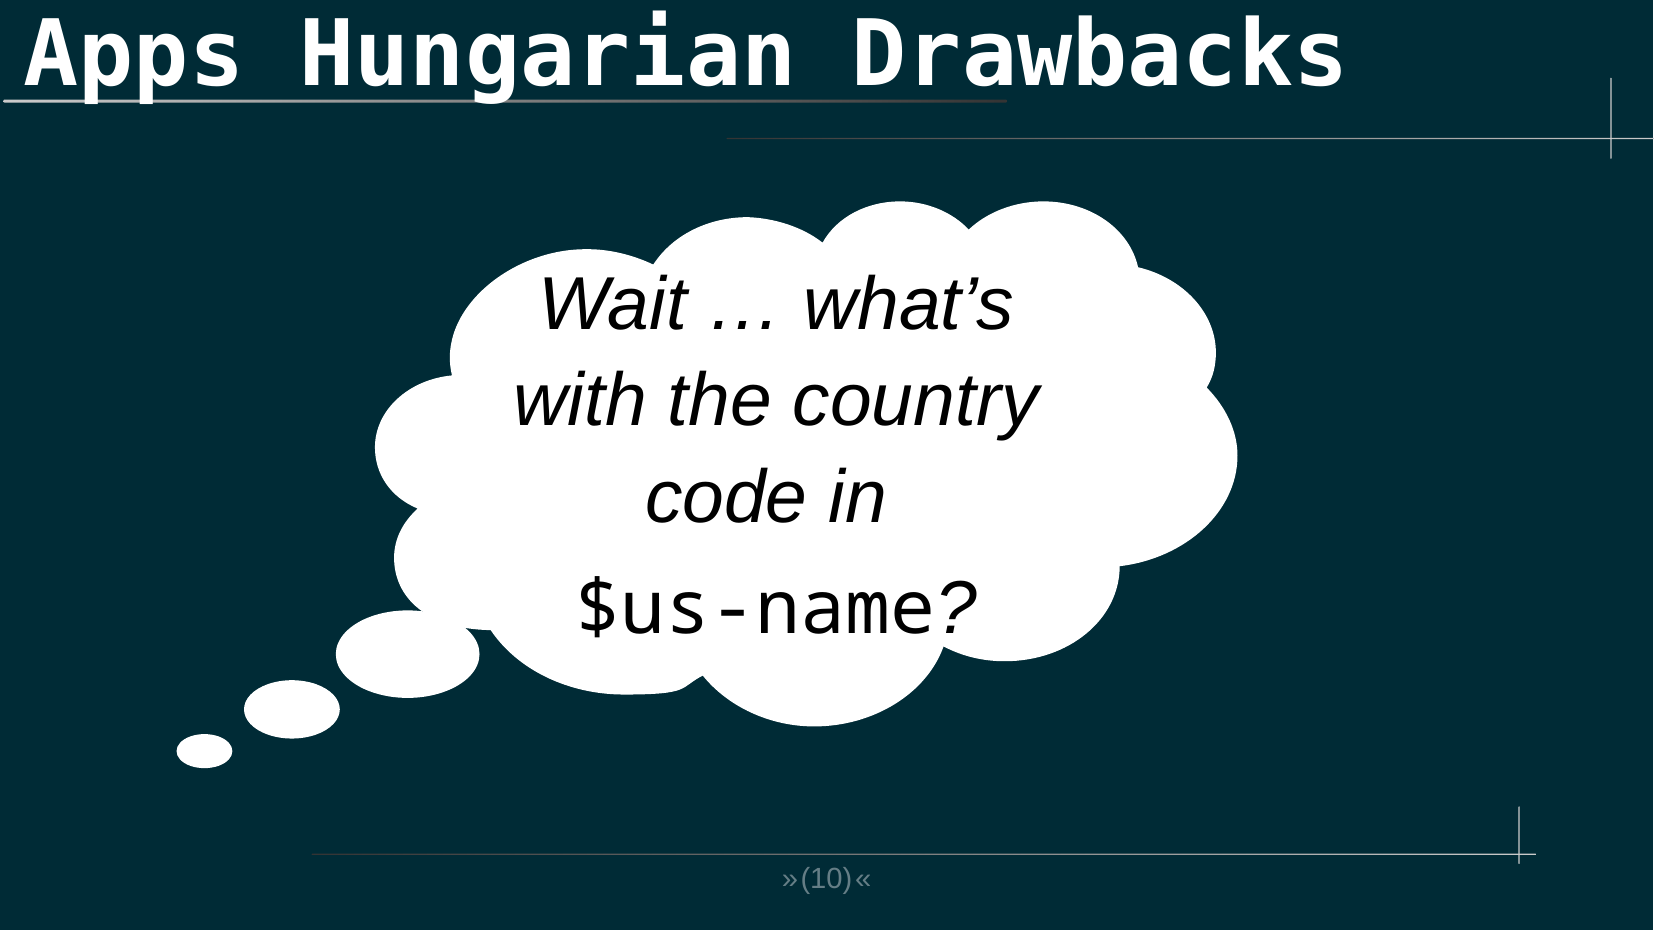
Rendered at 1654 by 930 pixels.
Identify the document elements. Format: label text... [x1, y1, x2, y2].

text_box Wait … what’s with the country code in $us-name? [244, 680, 340, 739]
title Apps Hungarian Drawbacks [23, 0, 1588, 108]
text_box Wait … what’s with the country code in $us-name? [176, 734, 233, 769]
text_box Wait … what’s with the country code in $us-name? [335, 201, 1238, 727]
